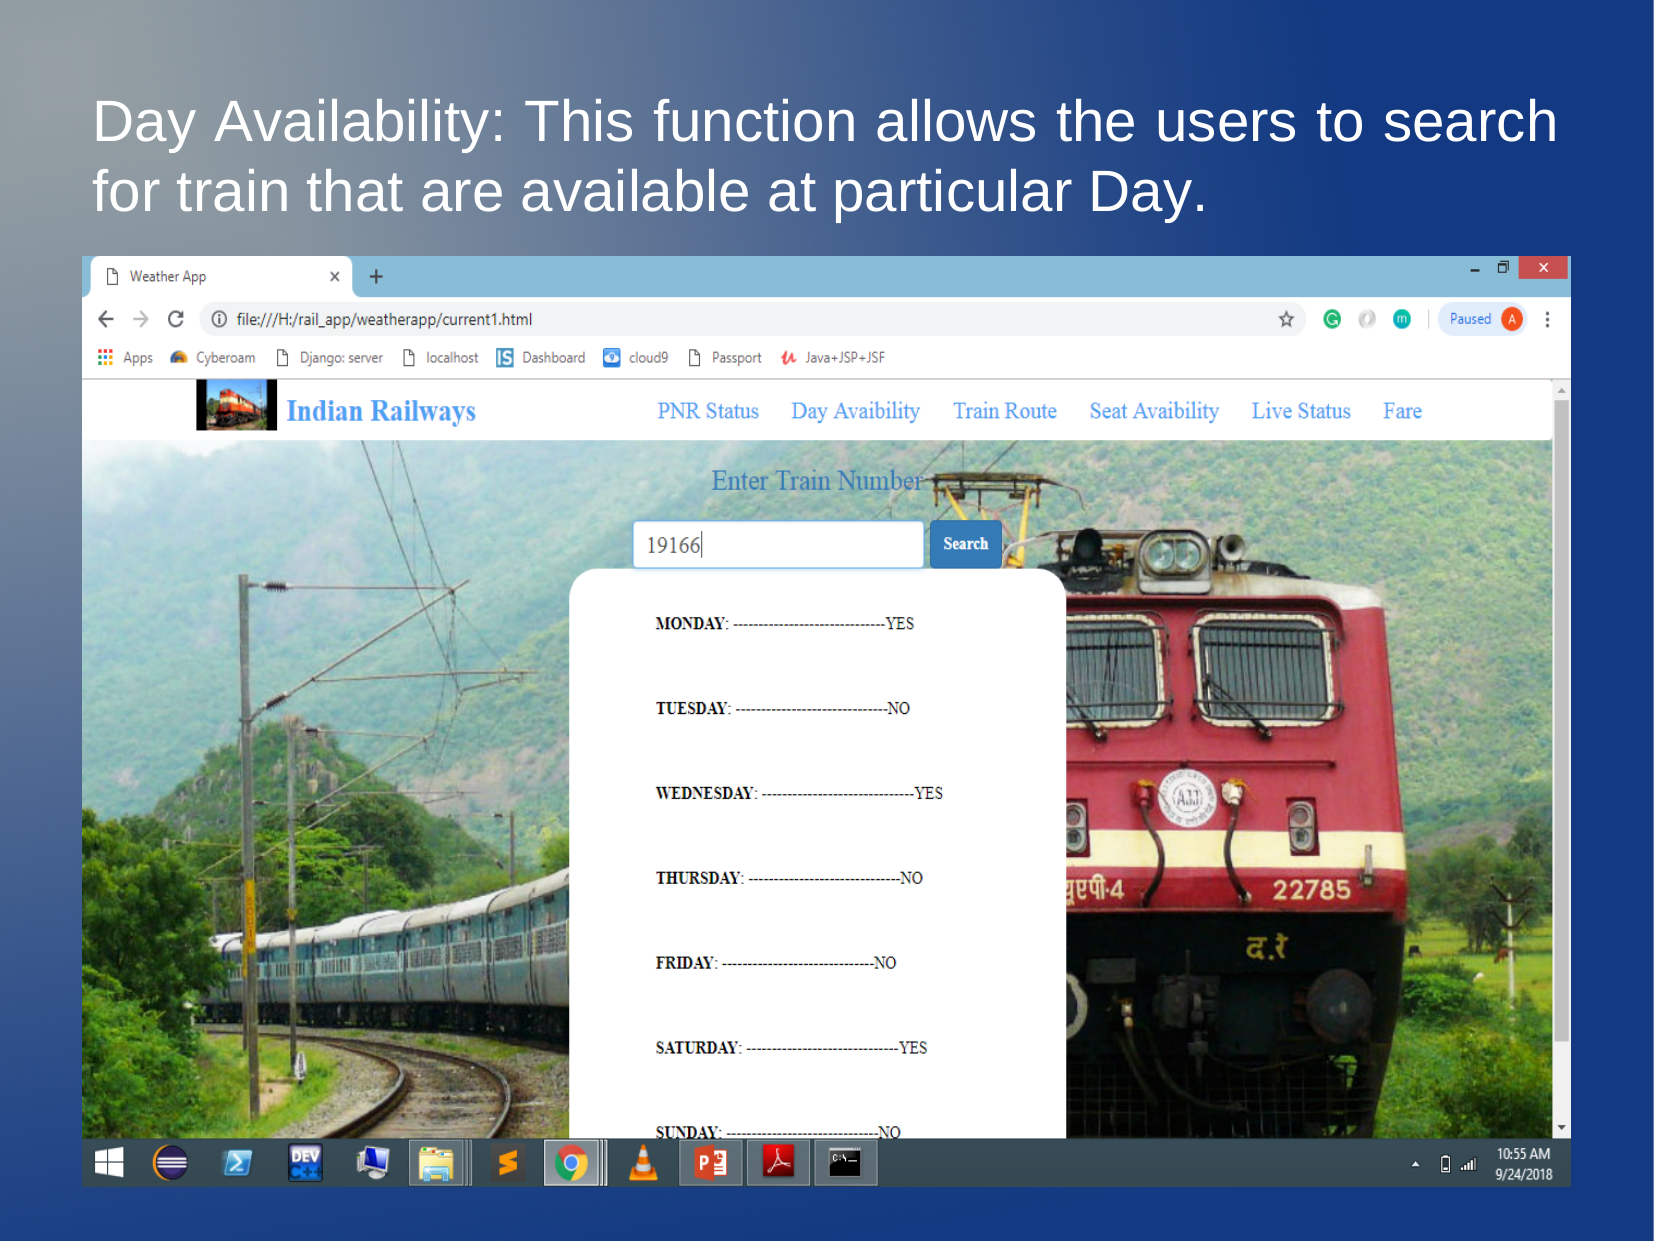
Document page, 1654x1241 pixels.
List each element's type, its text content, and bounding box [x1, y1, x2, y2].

title Day Availability: This function allows the users to search for train that are available at particular Day. [82, 49, 1571, 256]
picture [82, 256, 1571, 1187]
